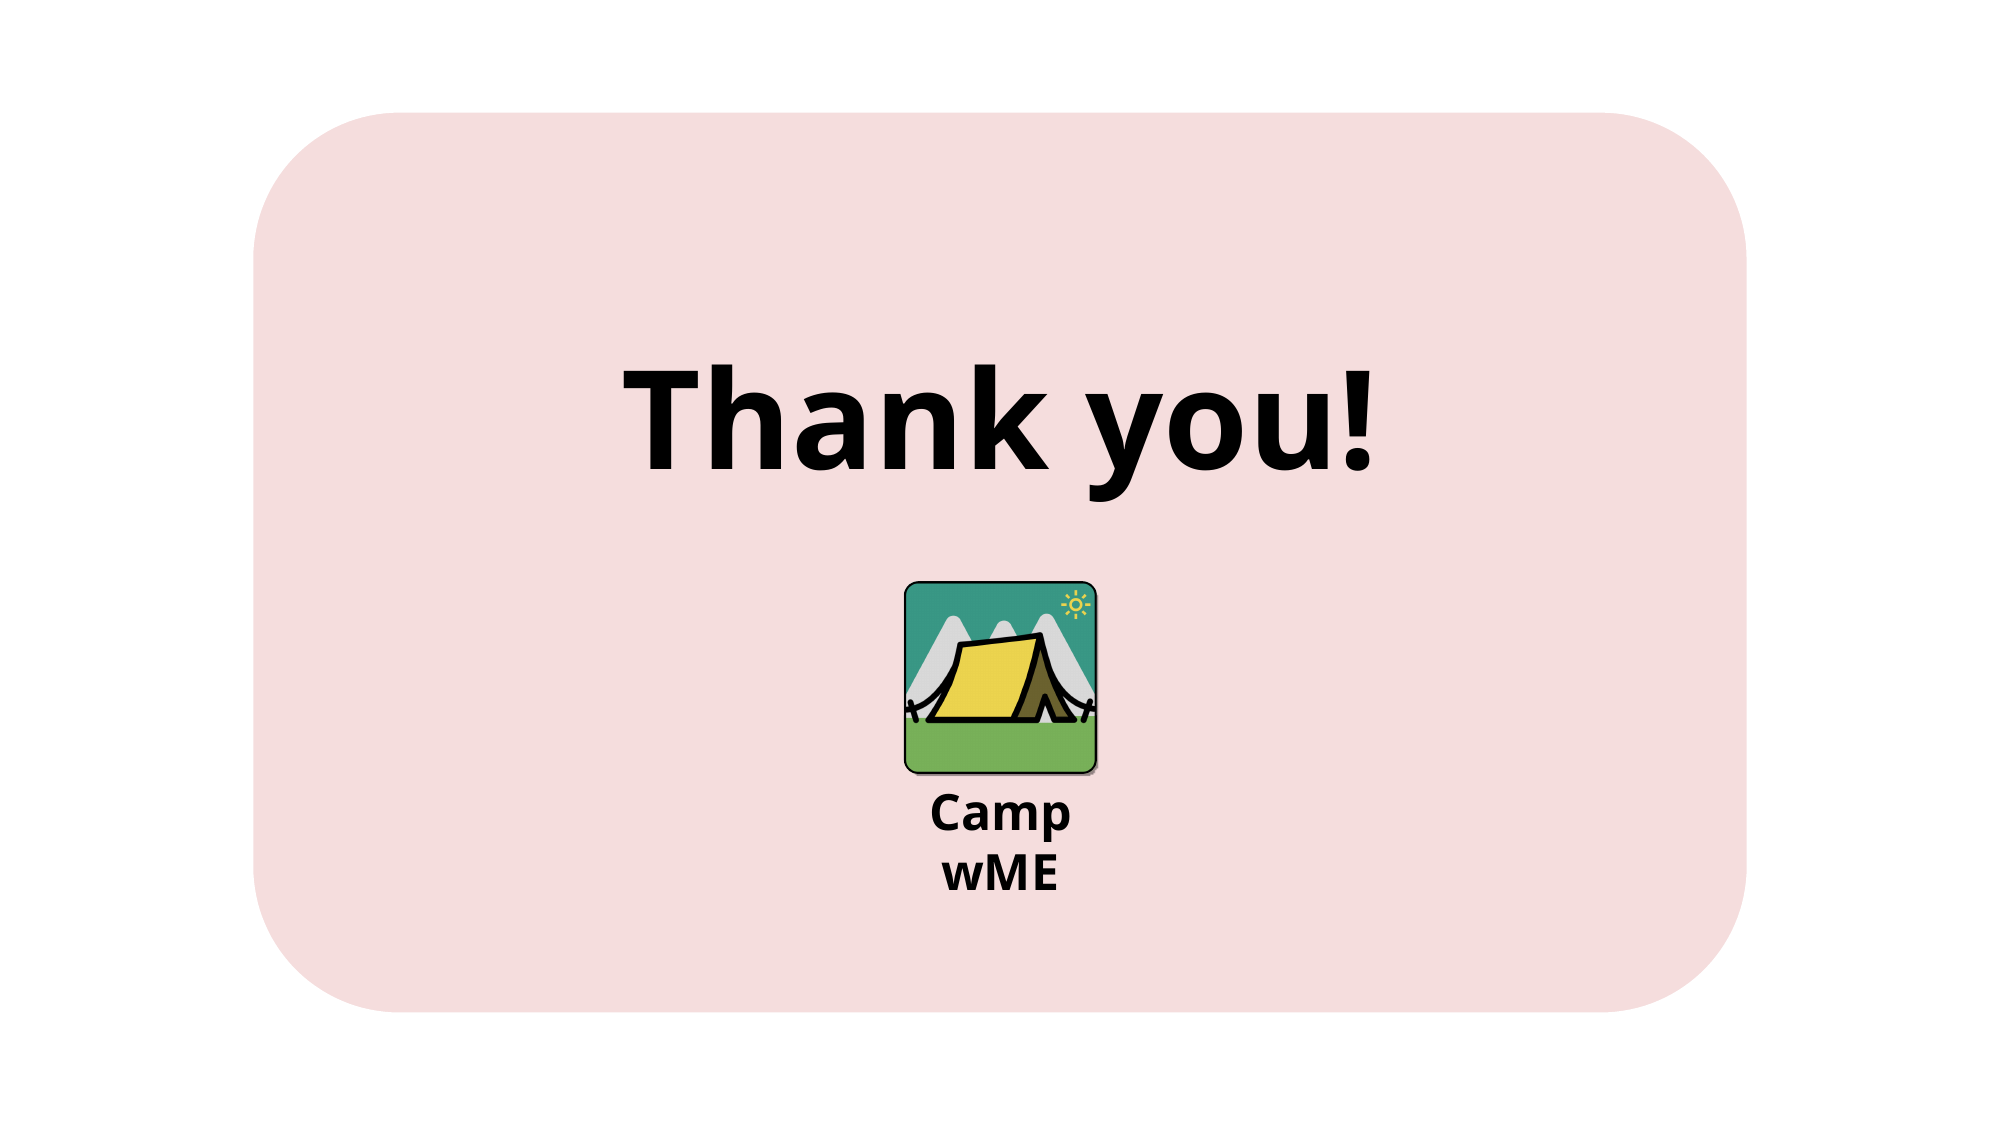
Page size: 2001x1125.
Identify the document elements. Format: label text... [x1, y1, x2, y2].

picture [901, 581, 1099, 773]
text_box [247, 106, 1753, 1019]
text_box Thank you! [541, 324, 1459, 507]
text_box CampwME [894, 773, 1106, 850]
